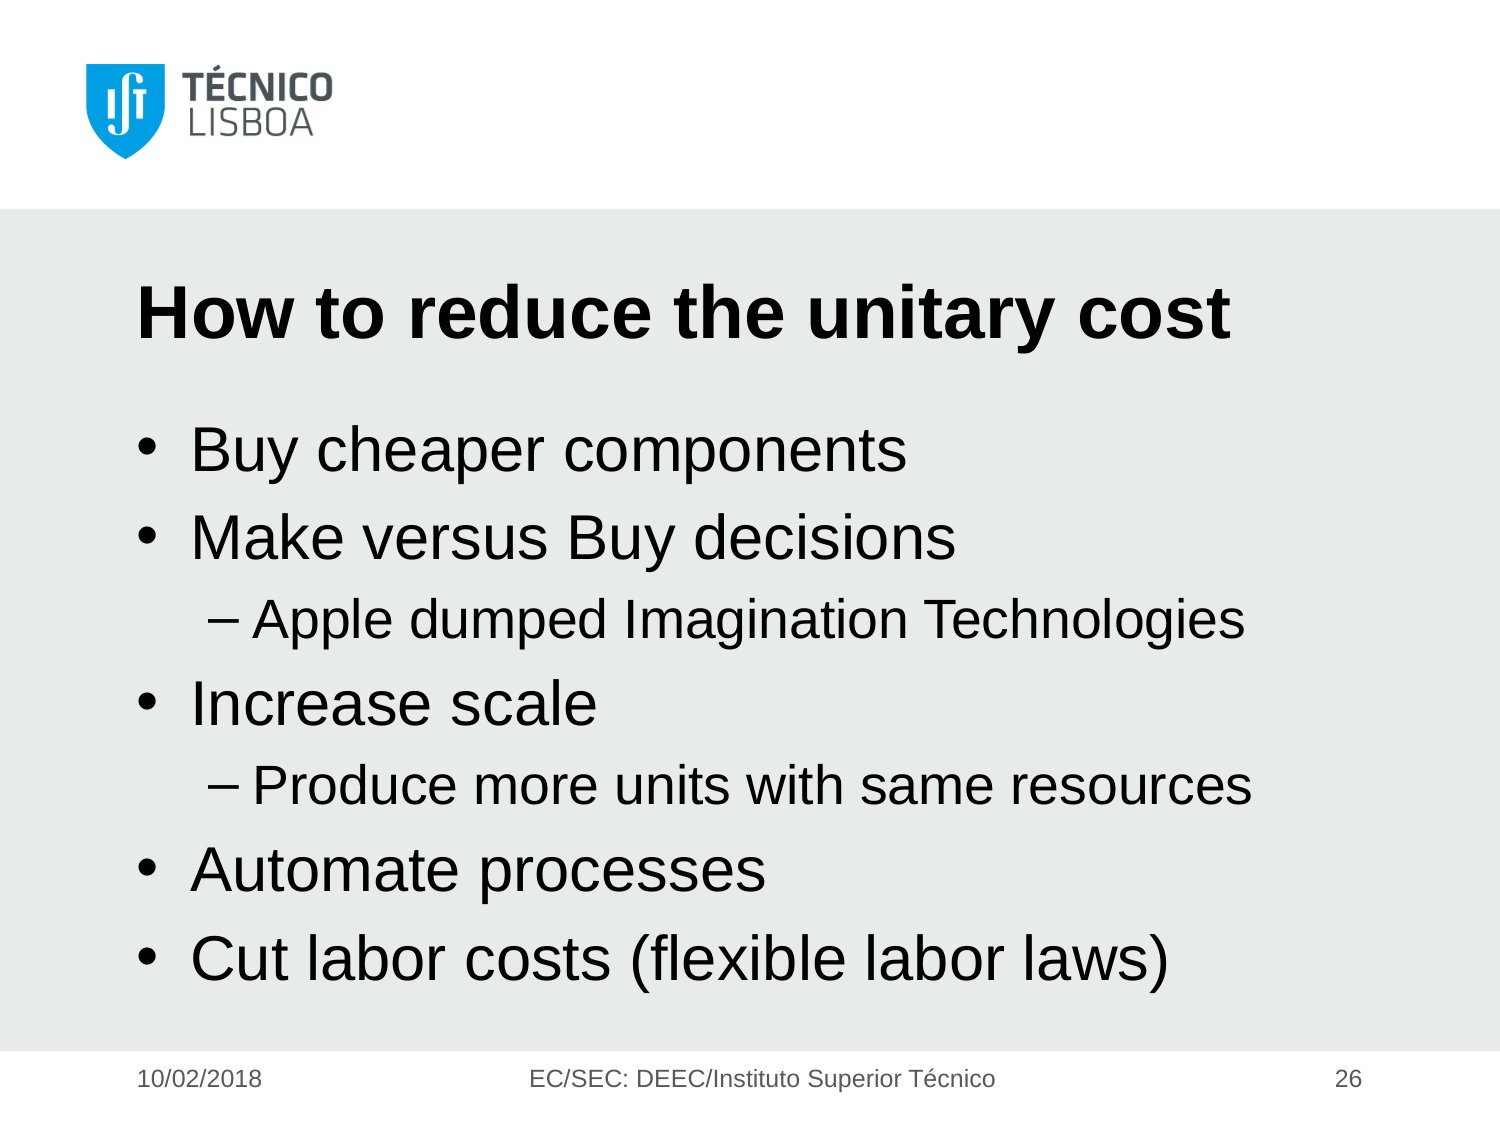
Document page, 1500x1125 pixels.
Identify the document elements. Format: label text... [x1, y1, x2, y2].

list Buy cheaper components Make versus Buy decisions Apple dumped Imagination Technologies Increase scale Produce more units with same resources Automate processes Cut labor costs (flexible labor laws) [121, 400, 1378, 1005]
slide_number <number> [1077, 1052, 1378, 1103]
picture [0, 0, 1500, 1125]
slide_number 10/02/2018 [121, 1052, 425, 1103]
title How to reduce the unitary cost [121, 237, 1378, 381]
footer EC/SEC: DEEC/Instituto Superior Técnico [512, 1052, 1021, 1103]
